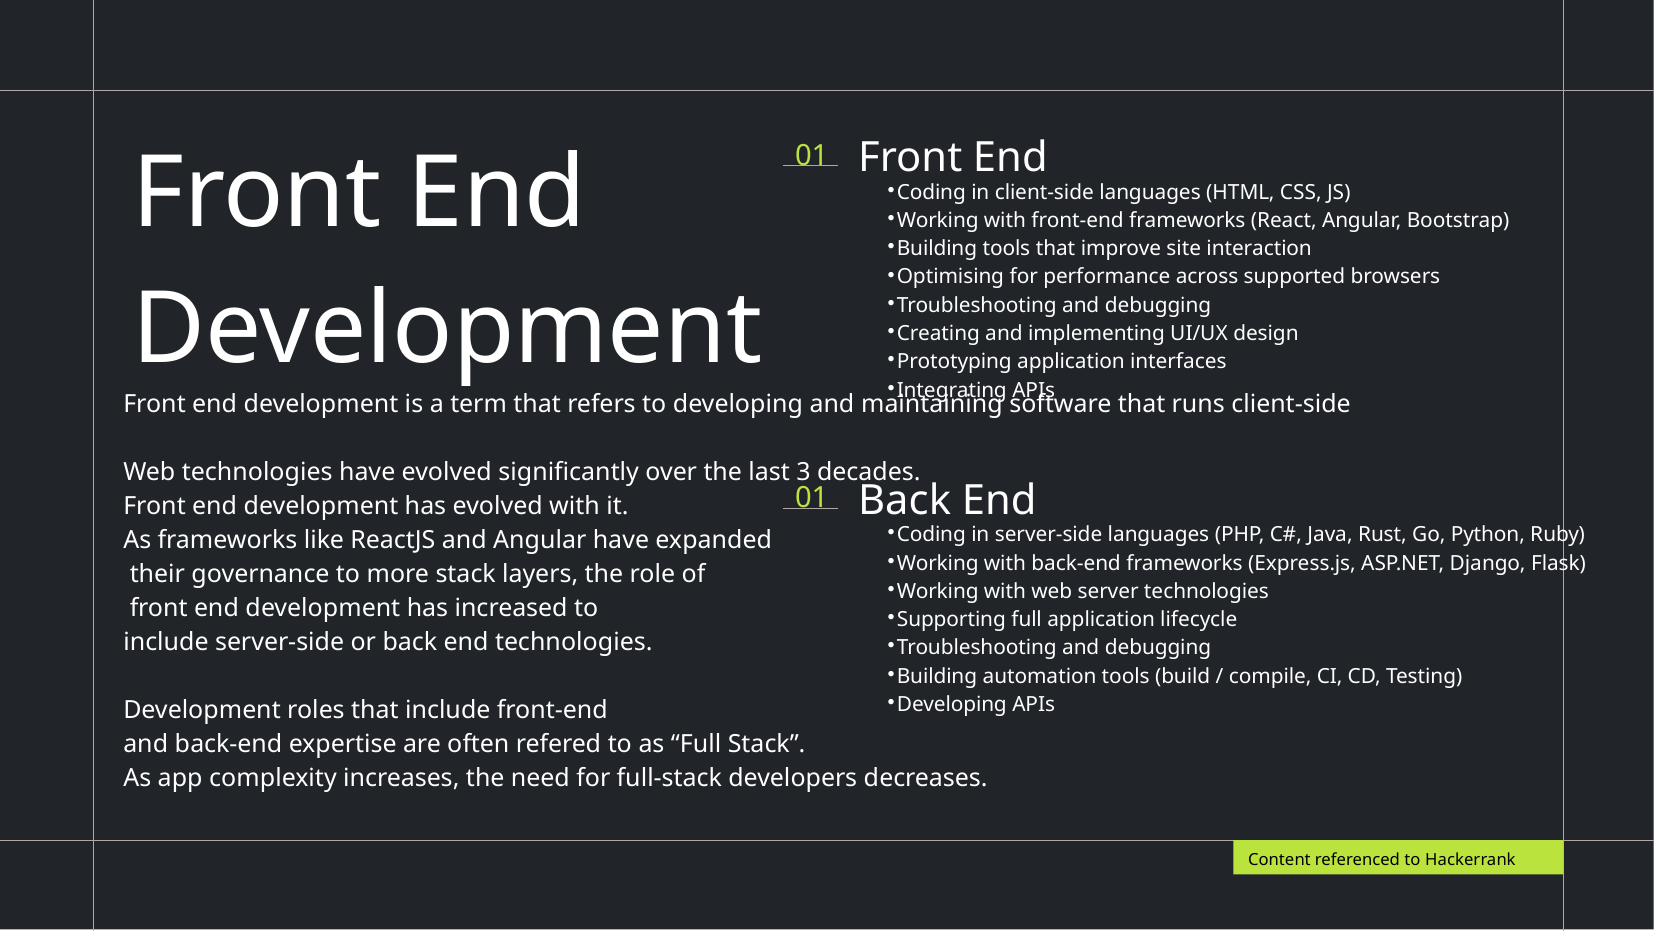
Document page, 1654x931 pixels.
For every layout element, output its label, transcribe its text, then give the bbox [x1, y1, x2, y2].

text_box Coding in client-side languages (HTML, CSS, JS) Working with front-end frameworks (React, Angular, Bootstrap) Building tools that improve site interaction Optimising for performance across supported browsers Troubleshooting and debugging Creating and implementing UI/UX design Prototyping application interfaces Integrating APIs [872, 169, 1579, 403]
text_box Back End [843, 462, 1249, 575]
text_box Front End [843, 119, 1249, 233]
text_box 01 [780, 126, 843, 177]
text_box Front end development is a term that refers to developing and maintaining software that runs client-side Web technologies have evolved significantly over the last 3 decades. Front end development has evolved with it. As frameworks like ReactJS and Angular have expanded their governance to more stack layers, the role of front end development has increased to include server-side or back end technologies. Development roles that include front-end and back-end expertise are often refered to as “Full Stack”. As app complexity increases, the need for full-stack developers decreases. [108, 378, 1283, 757]
text_box Front End Development [117, 112, 743, 362]
text_box 01 [780, 469, 843, 519]
text_box Coding in server-side languages (PHP, C#, Java, Rust, Go, Python, Ruby) Working with back-end frameworks (Express.js, ASP.NET, Django, Flask) Working with web server technologies Supporting full application lifecycle Troubleshooting and debugging Building automation tools (build / compile, CI, CD, Testing) Developing APIs [872, 512, 1594, 722]
text_box Content referenced to Hackerrank [1233, 840, 1564, 875]
